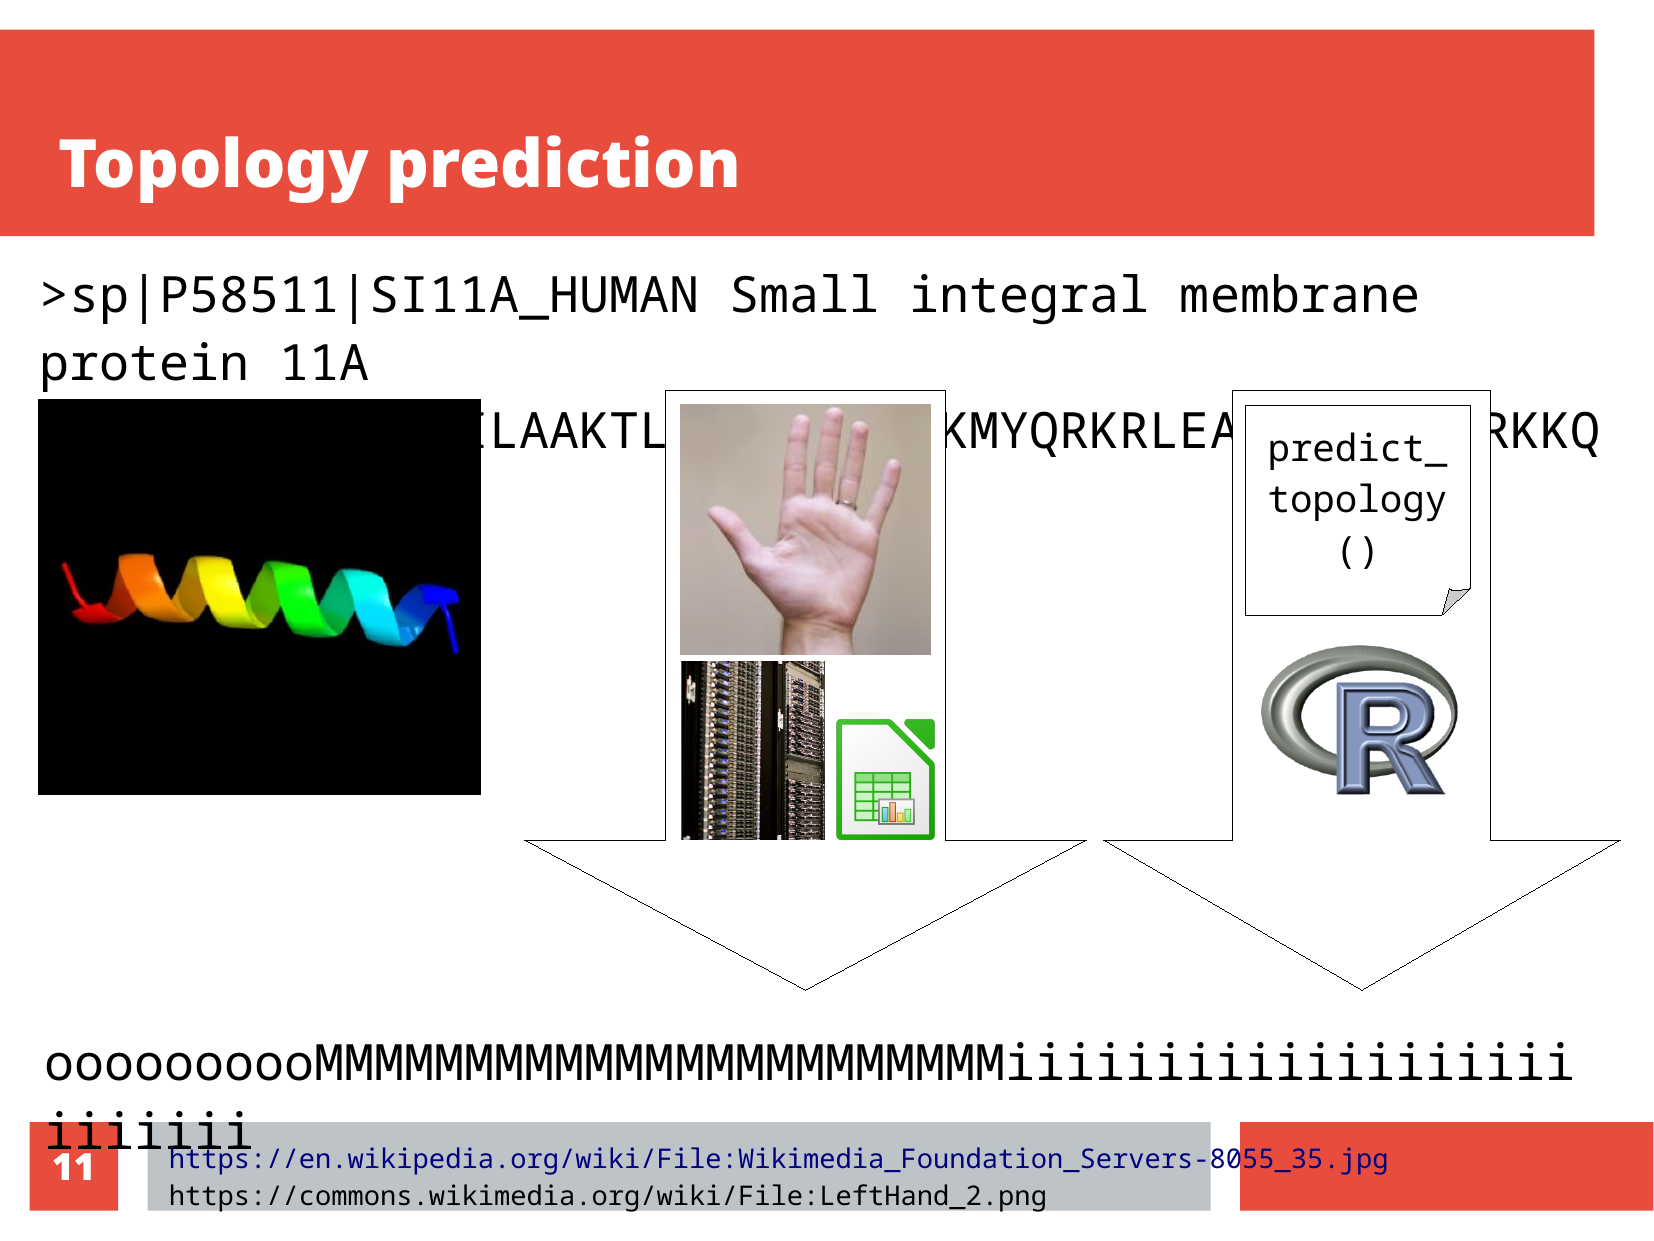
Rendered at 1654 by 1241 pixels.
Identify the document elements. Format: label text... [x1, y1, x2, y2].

text_box oooooooooMMMMMMMMMMMMMMMMMMMMMMMiiiiiiiiiiiiiiiiiiiiiiiiii [30, 1020, 1606, 1096]
title Topology prediction [59, 59, 1595, 207]
text_box [524, 390, 1087, 991]
text_box https://en.wikipedia.org/wiki/File:Wikimedia_Foundation_Servers-8055_35.jpg https://commons.wikimedia.org/wiki/File:LeftHand_2.png [154, 1132, 1197, 1202]
picture [476, 416, 481, 445]
picture [680, 404, 931, 655]
picture [681, 661, 946, 841]
picture [1260, 644, 1458, 796]
text_box [1103, 390, 1621, 991]
text_box predict_ topology() [1245, 405, 1471, 616]
text_box >sp|P58511|SI11A_HUMAN Small integral membrane protein 11A MNWKVLEHVPLLLYILAAKTLILCLTFAGVKMYQRKRLEAKQQKLEAERKKQSEKKDN [24, 251, 1636, 370]
picture [38, 399, 481, 796]
